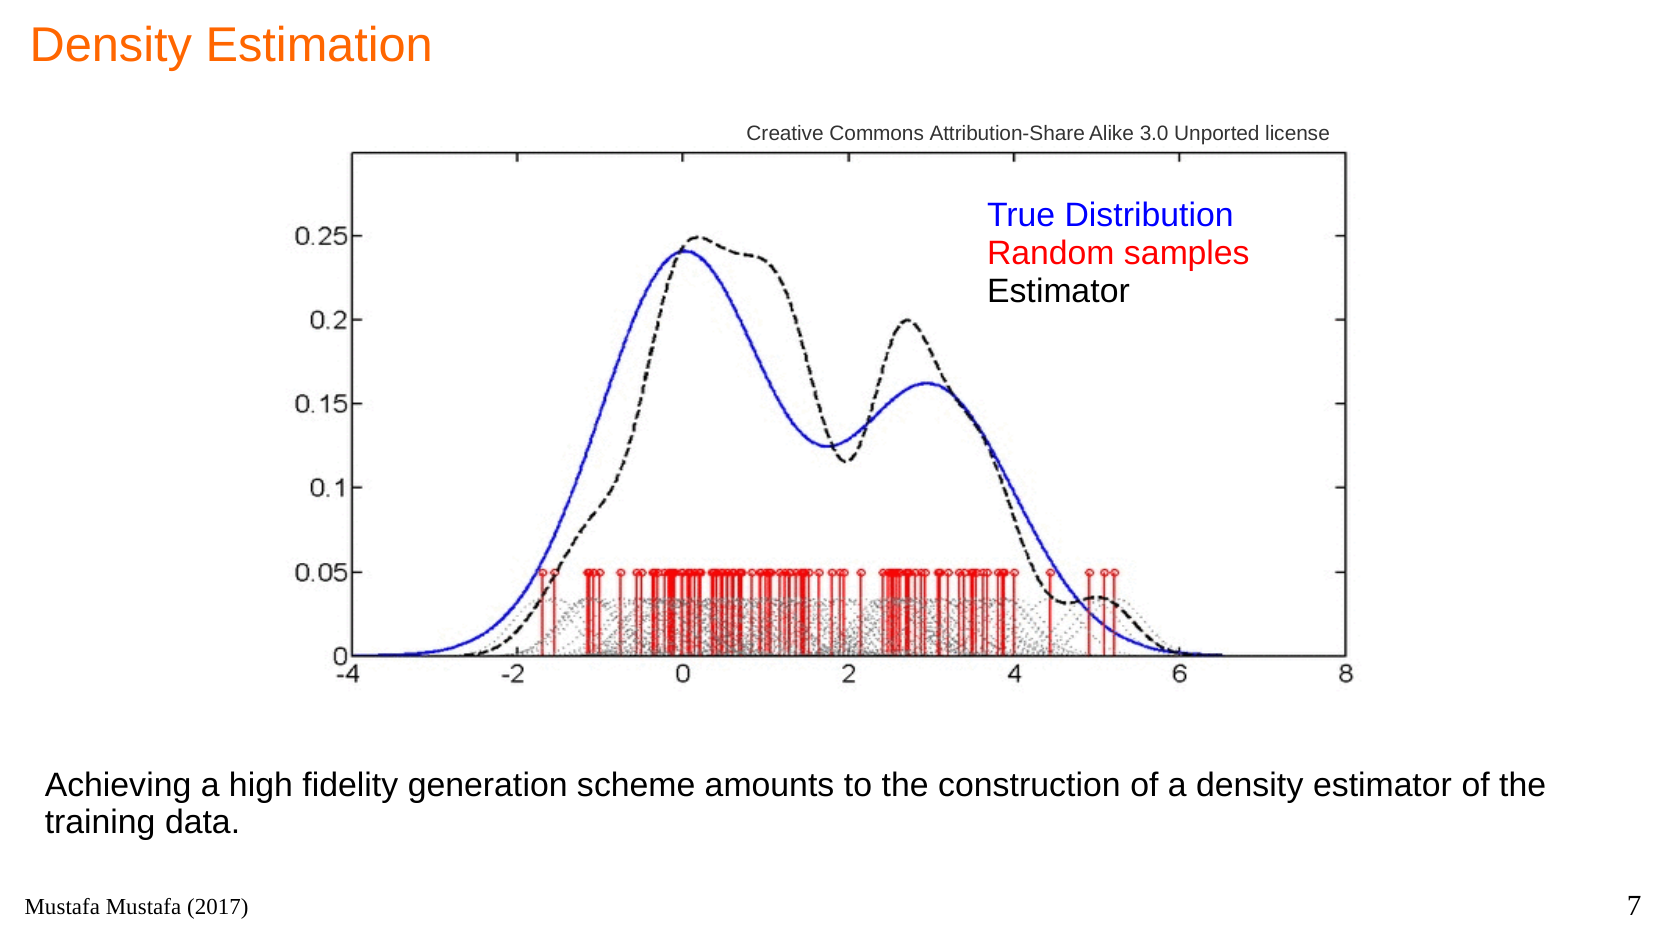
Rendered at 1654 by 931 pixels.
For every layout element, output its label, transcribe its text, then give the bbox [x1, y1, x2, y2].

title Density Estimation [29, 15, 1621, 74]
text_box True Distribution Random samples Estimator [972, 188, 1294, 318]
picture [186, 107, 1468, 724]
text_box Creative Commons Attribution-Share Alike 3.0 Unported license [725, 114, 1345, 153]
text_box Achieving a high fidelity generation scheme amounts to the construction of a density estimator of the training data. [30, 758, 1621, 849]
